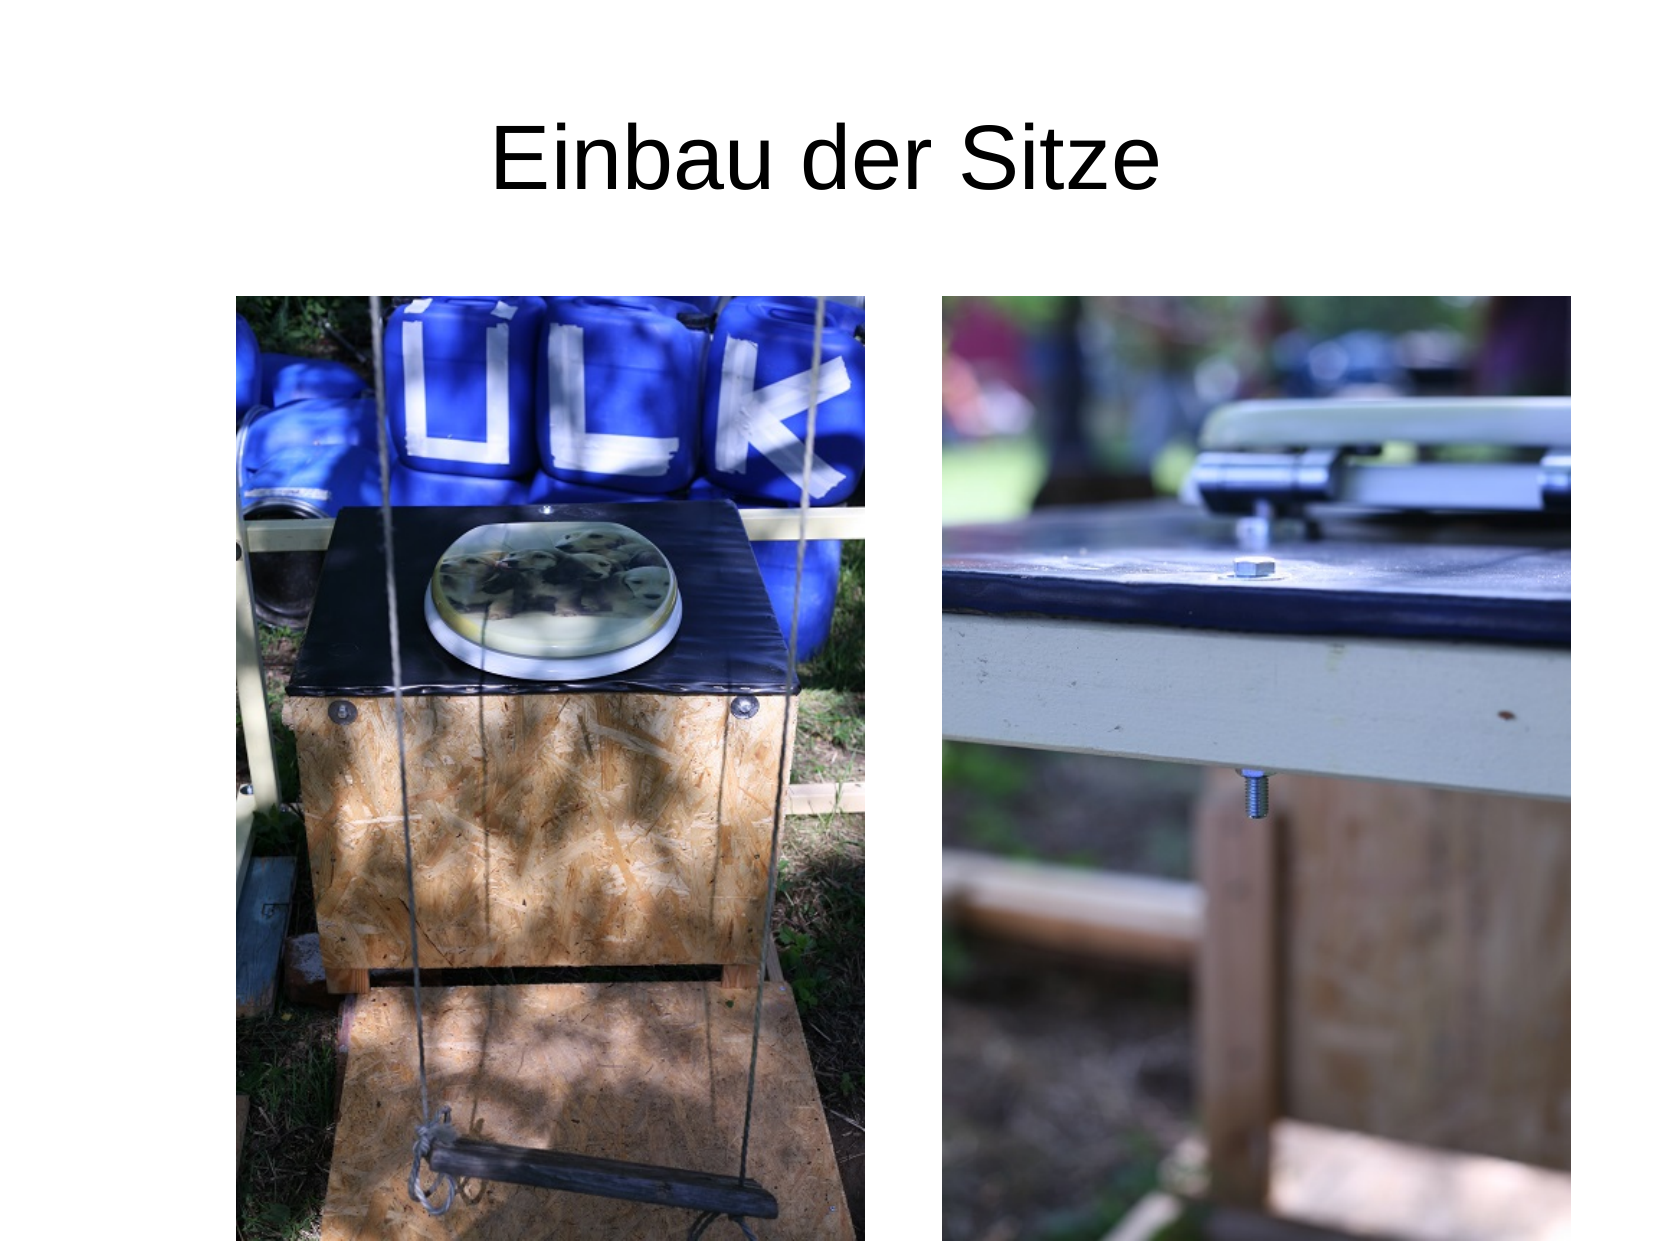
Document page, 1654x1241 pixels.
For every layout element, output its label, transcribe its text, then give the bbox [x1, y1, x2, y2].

picture [942, 296, 1571, 1241]
title Einbau der Sitze [82, 49, 1571, 257]
picture [236, 296, 865, 1241]
